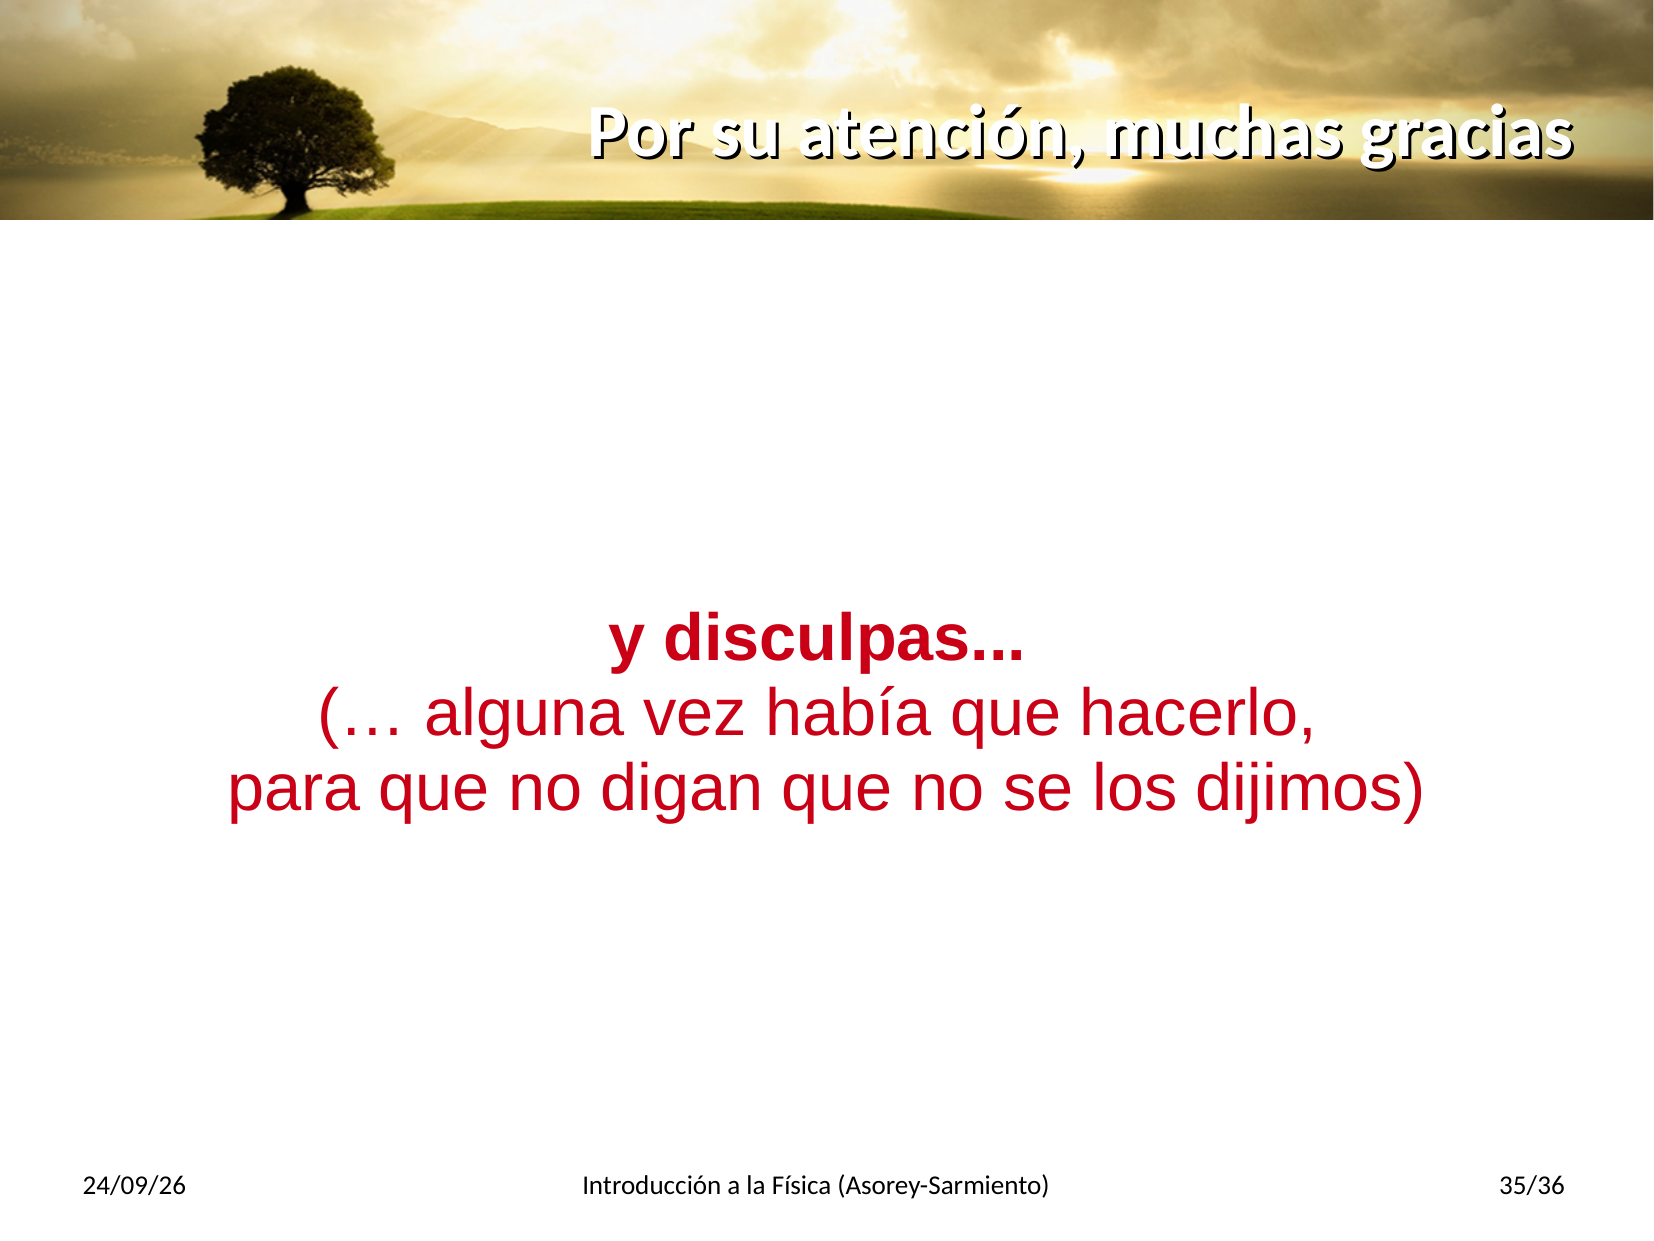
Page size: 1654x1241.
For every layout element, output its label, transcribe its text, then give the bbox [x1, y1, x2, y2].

subtitle y disculpas... (… alguna vez había que hacerlo, para que no digan que no se los dijimos) [82, 255, 1571, 1171]
picture [0, 0, 1654, 220]
title Por su atención, muchas gracias [86, 49, 1576, 226]
